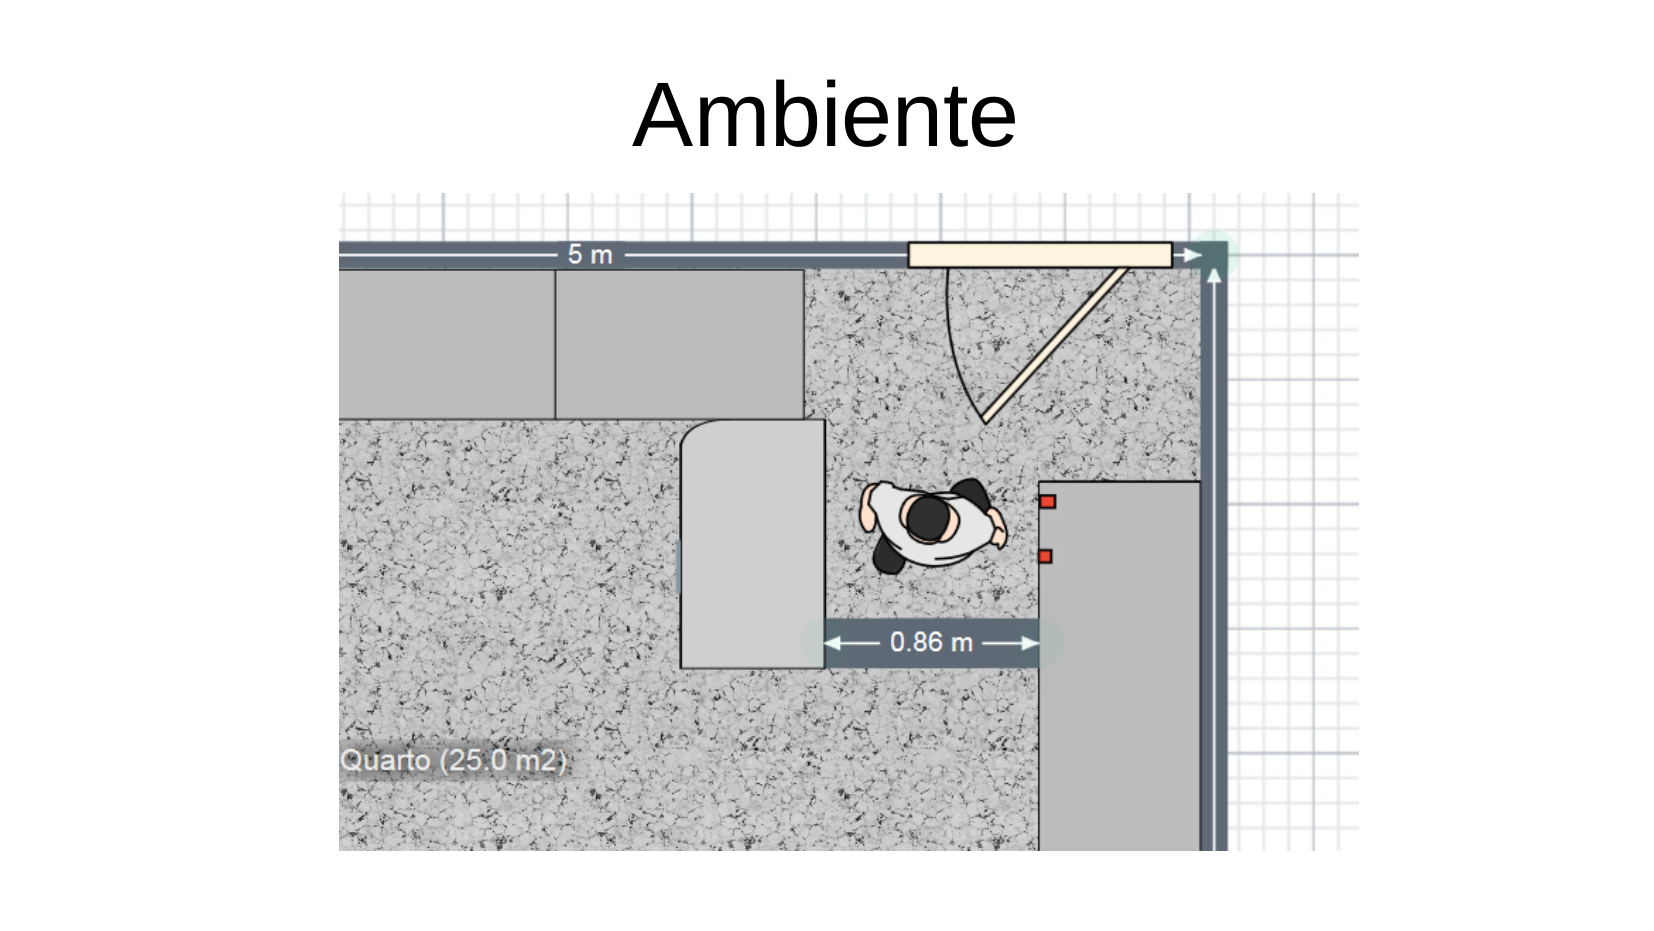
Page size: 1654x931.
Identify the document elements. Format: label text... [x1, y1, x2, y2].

title Ambiente [82, 37, 1571, 193]
picture [339, 193, 1359, 851]
